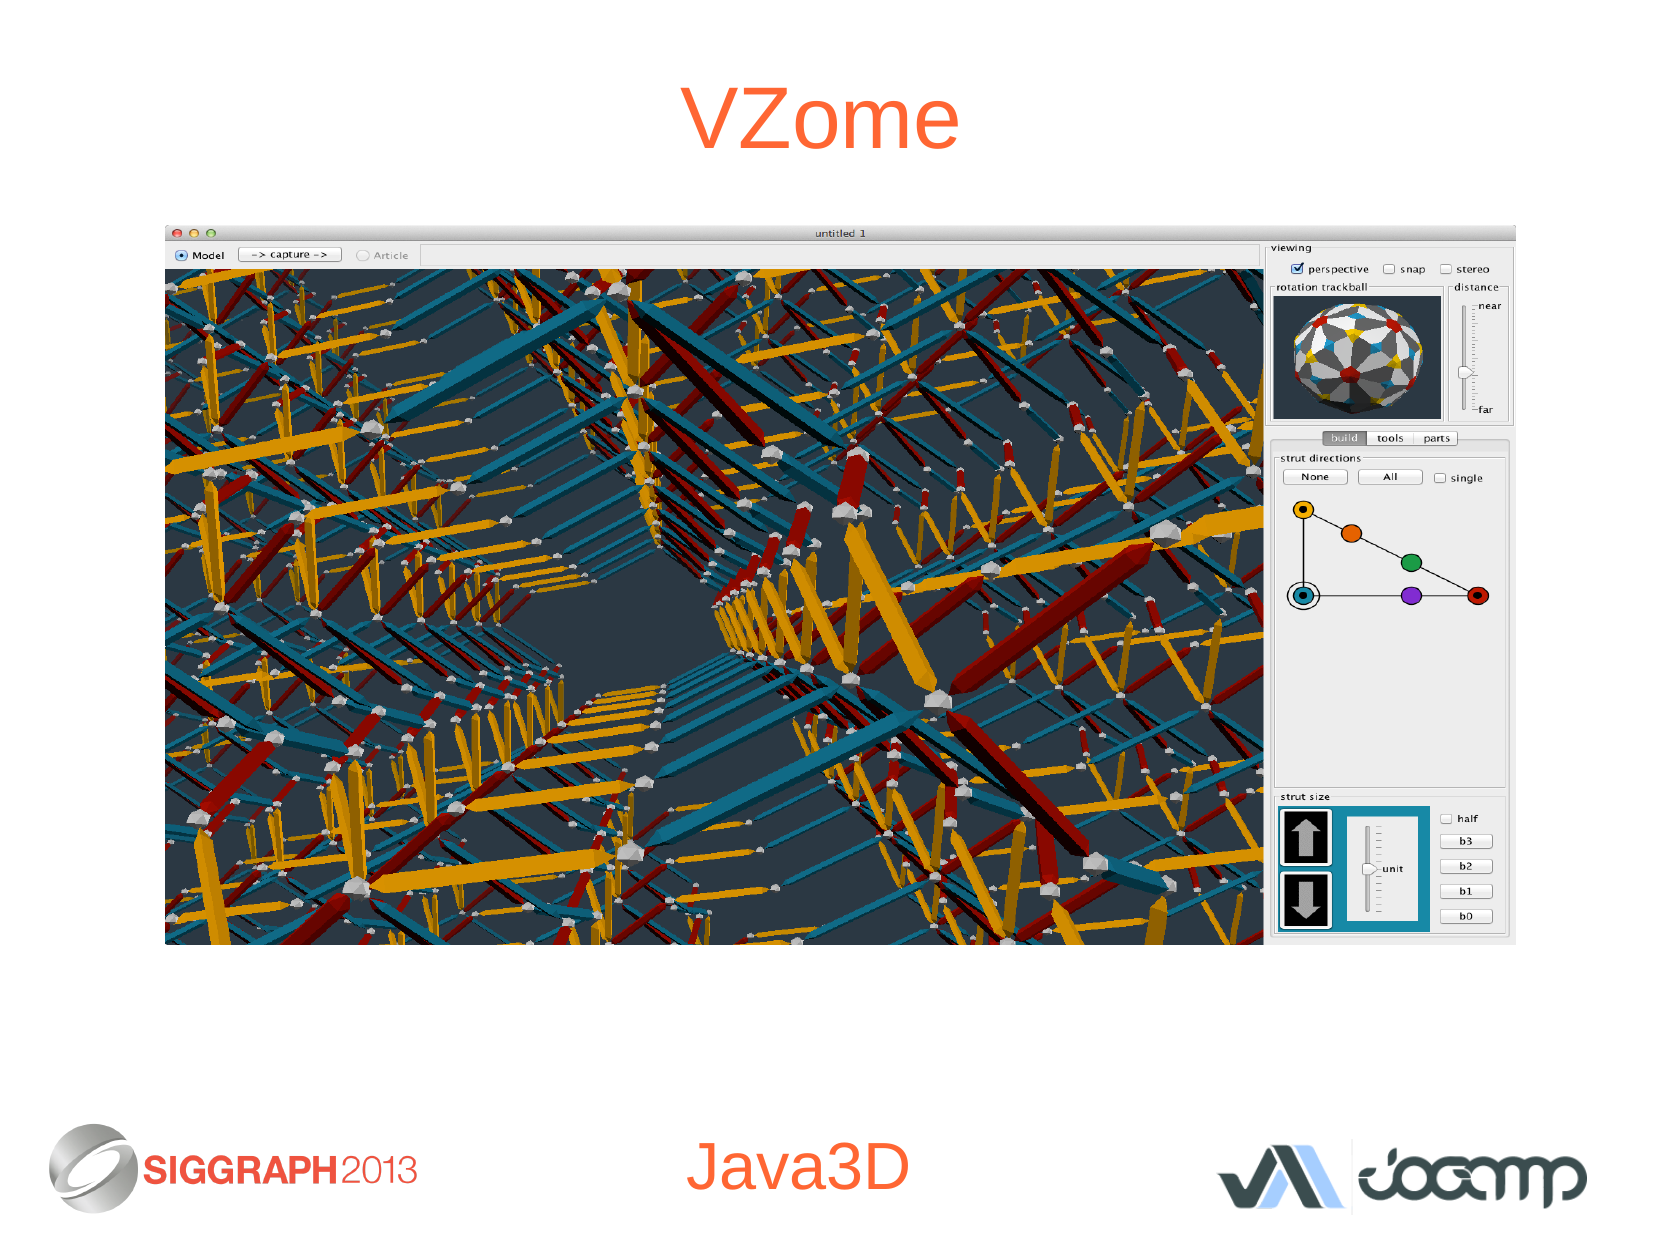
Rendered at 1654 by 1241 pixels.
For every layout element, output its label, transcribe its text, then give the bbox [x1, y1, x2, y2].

picture [165, 225, 1516, 946]
picture [1215, 1139, 1587, 1215]
picture [45, 1122, 421, 1215]
text_box Java3D [653, 1117, 946, 1216]
title VZome [68, 49, 1576, 188]
